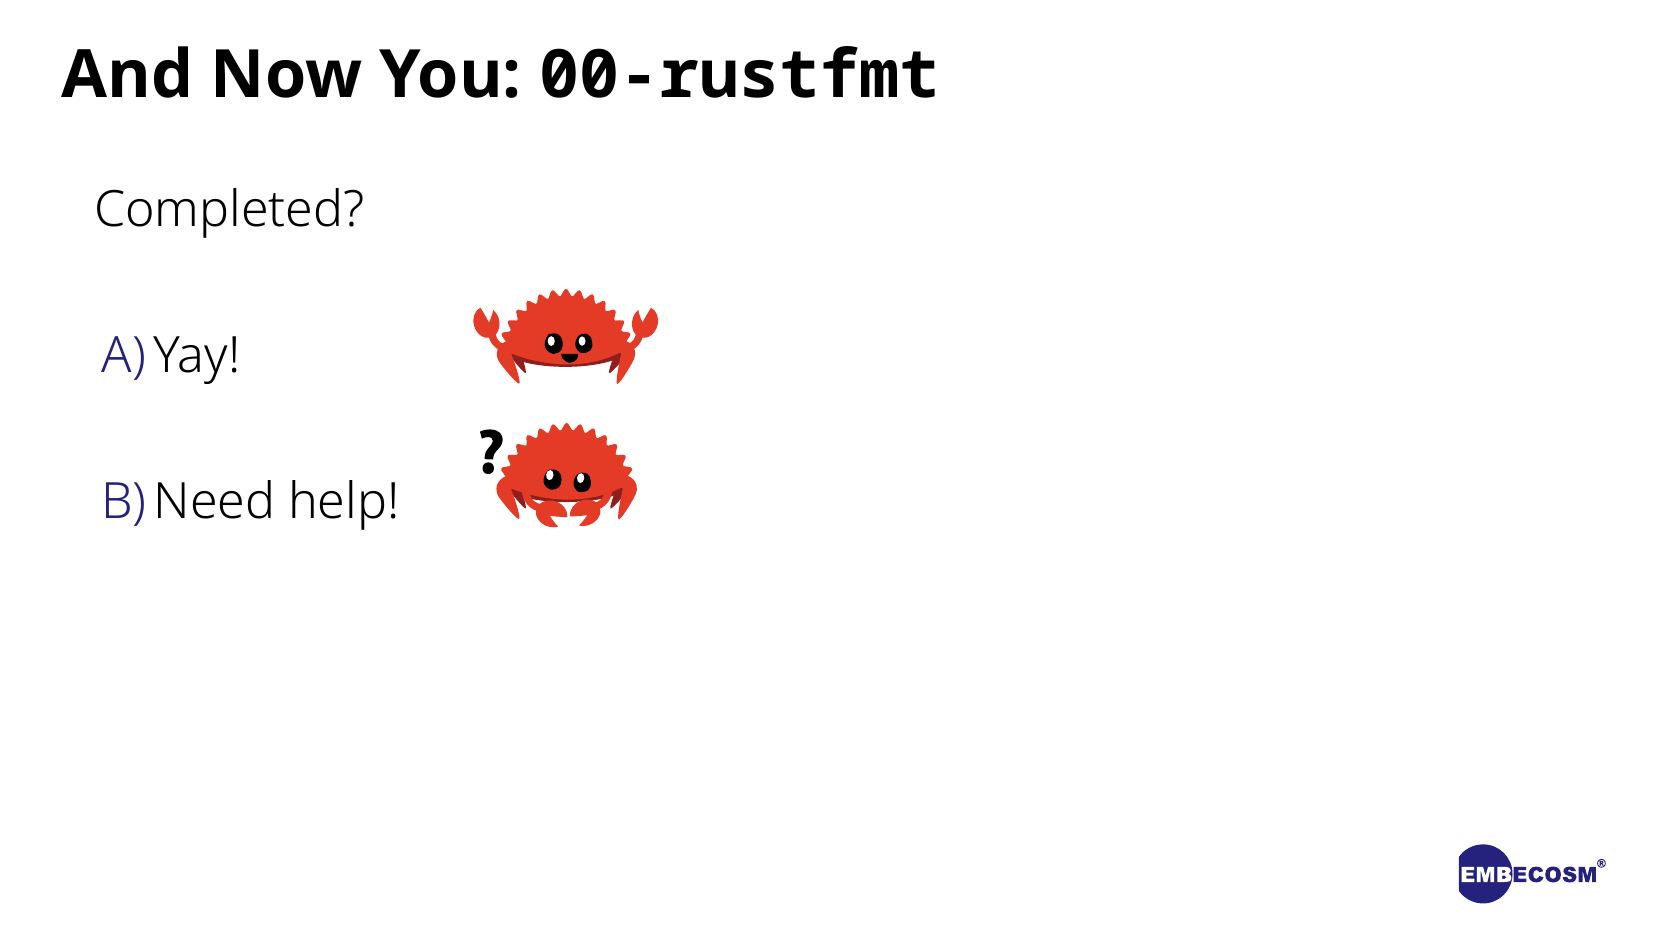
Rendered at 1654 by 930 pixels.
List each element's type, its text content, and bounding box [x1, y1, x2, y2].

picture [472, 278, 660, 403]
picture [472, 416, 640, 530]
title And Now You: 00-rustfmt [47, 26, 1606, 178]
list Completed? Yay! Need help! [94, 177, 1559, 845]
